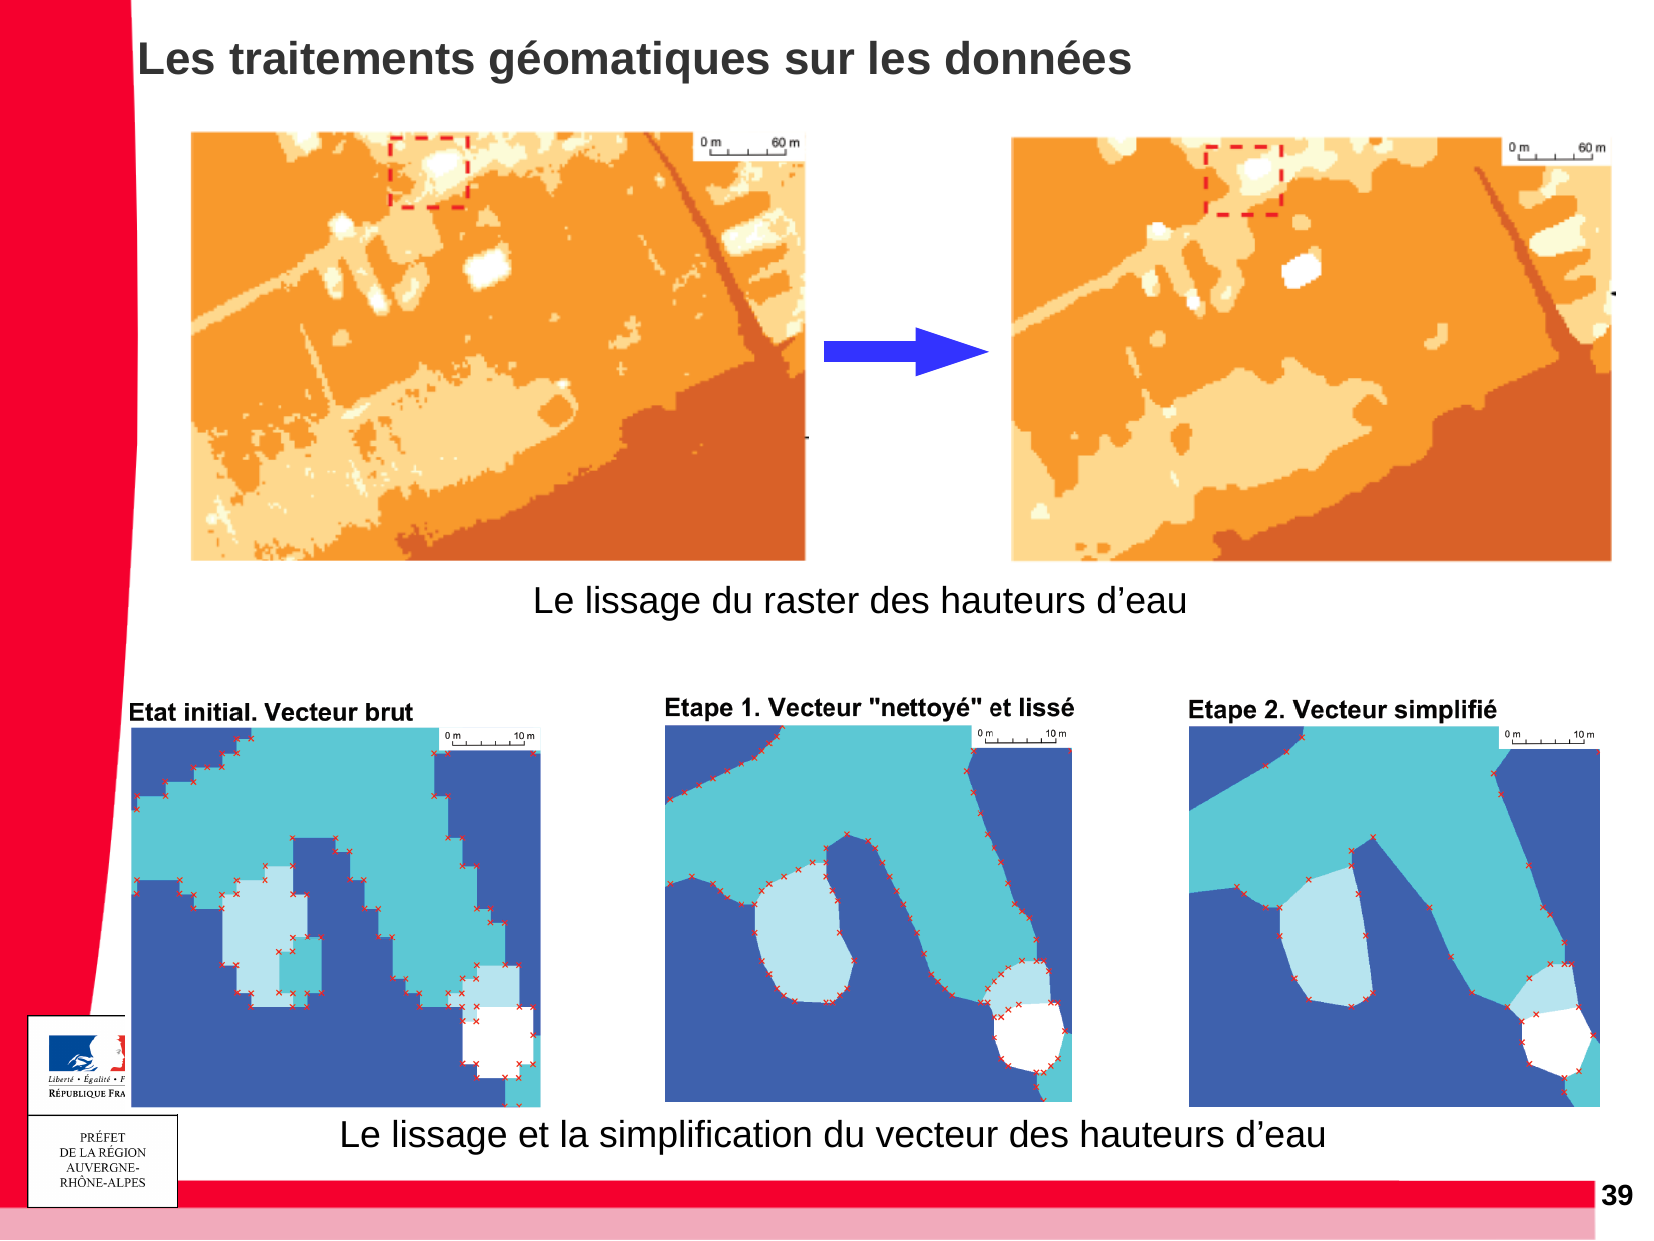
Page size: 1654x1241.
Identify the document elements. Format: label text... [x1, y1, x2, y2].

picture [0, 0, 1654, 1240]
text_box Le lissage du raster des hauteurs d’eau [239, 571, 1492, 636]
title Les traitements géomatiques sur les données [137, 17, 1626, 101]
text_box Le lissage et la simplification du vecteur des hauteurs d’eau [212, 1105, 1465, 1170]
